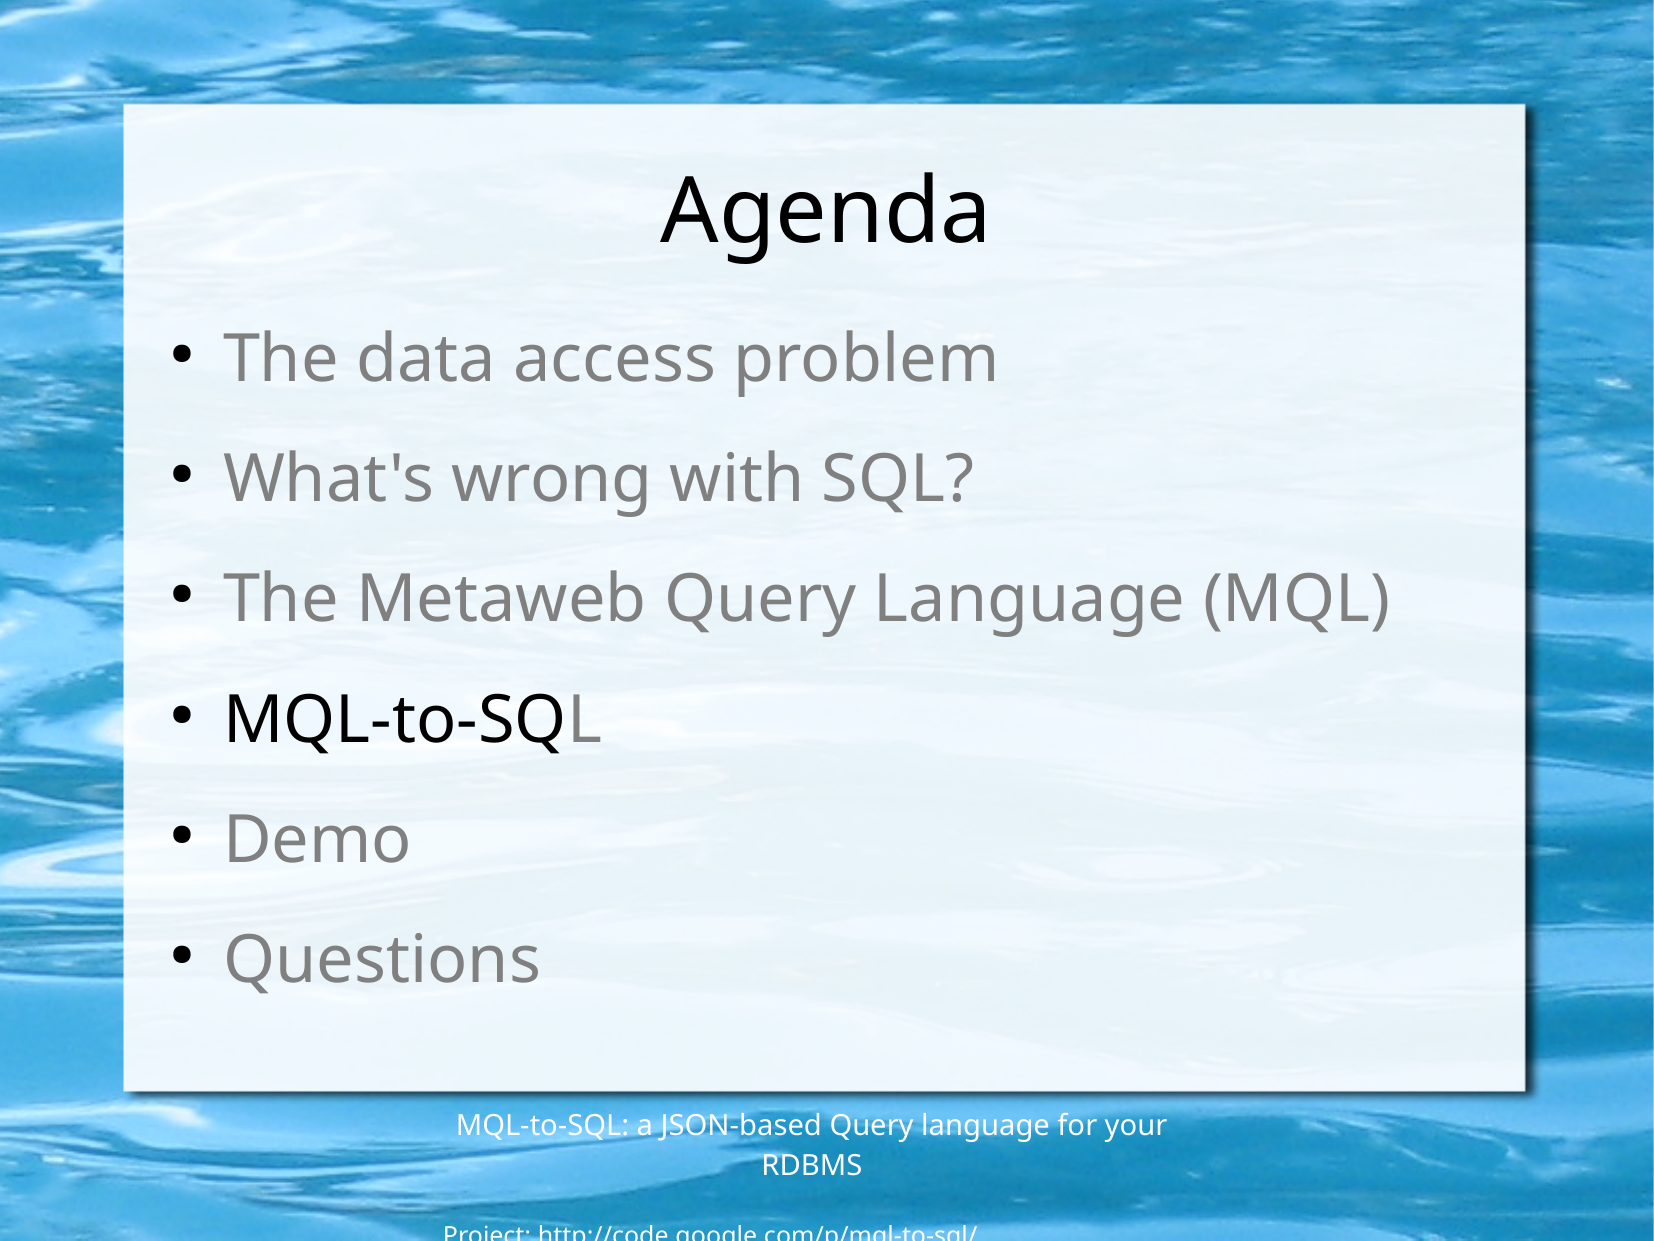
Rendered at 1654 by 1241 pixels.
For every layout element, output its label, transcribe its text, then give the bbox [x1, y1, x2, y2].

picture [780, 1232, 787, 1241]
picture [725, 1232, 732, 1241]
picture [852, 1232, 859, 1241]
picture [876, 1232, 883, 1241]
title Agenda [147, 118, 1506, 296]
picture [950, 1232, 957, 1241]
picture [827, 1232, 835, 1241]
picture [795, 1232, 802, 1241]
picture [861, 1232, 867, 1241]
picture [804, 1232, 810, 1241]
list The data access problem What's wrong with SQL? The Metaweb Query Language (MQL) MQL-to-SQL Demo Questions [152, 310, 1511, 925]
picture [679, 1232, 686, 1241]
picture [914, 1232, 921, 1241]
picture [575, 1232, 583, 1241]
picture [447, 1228, 454, 1235]
picture [694, 1232, 701, 1241]
picture [541, 1232, 548, 1241]
picture [0, 0, 1654, 1241]
picture [710, 1232, 717, 1241]
picture [628, 1232, 635, 1241]
picture [643, 1232, 650, 1241]
picture [471, 1232, 478, 1241]
